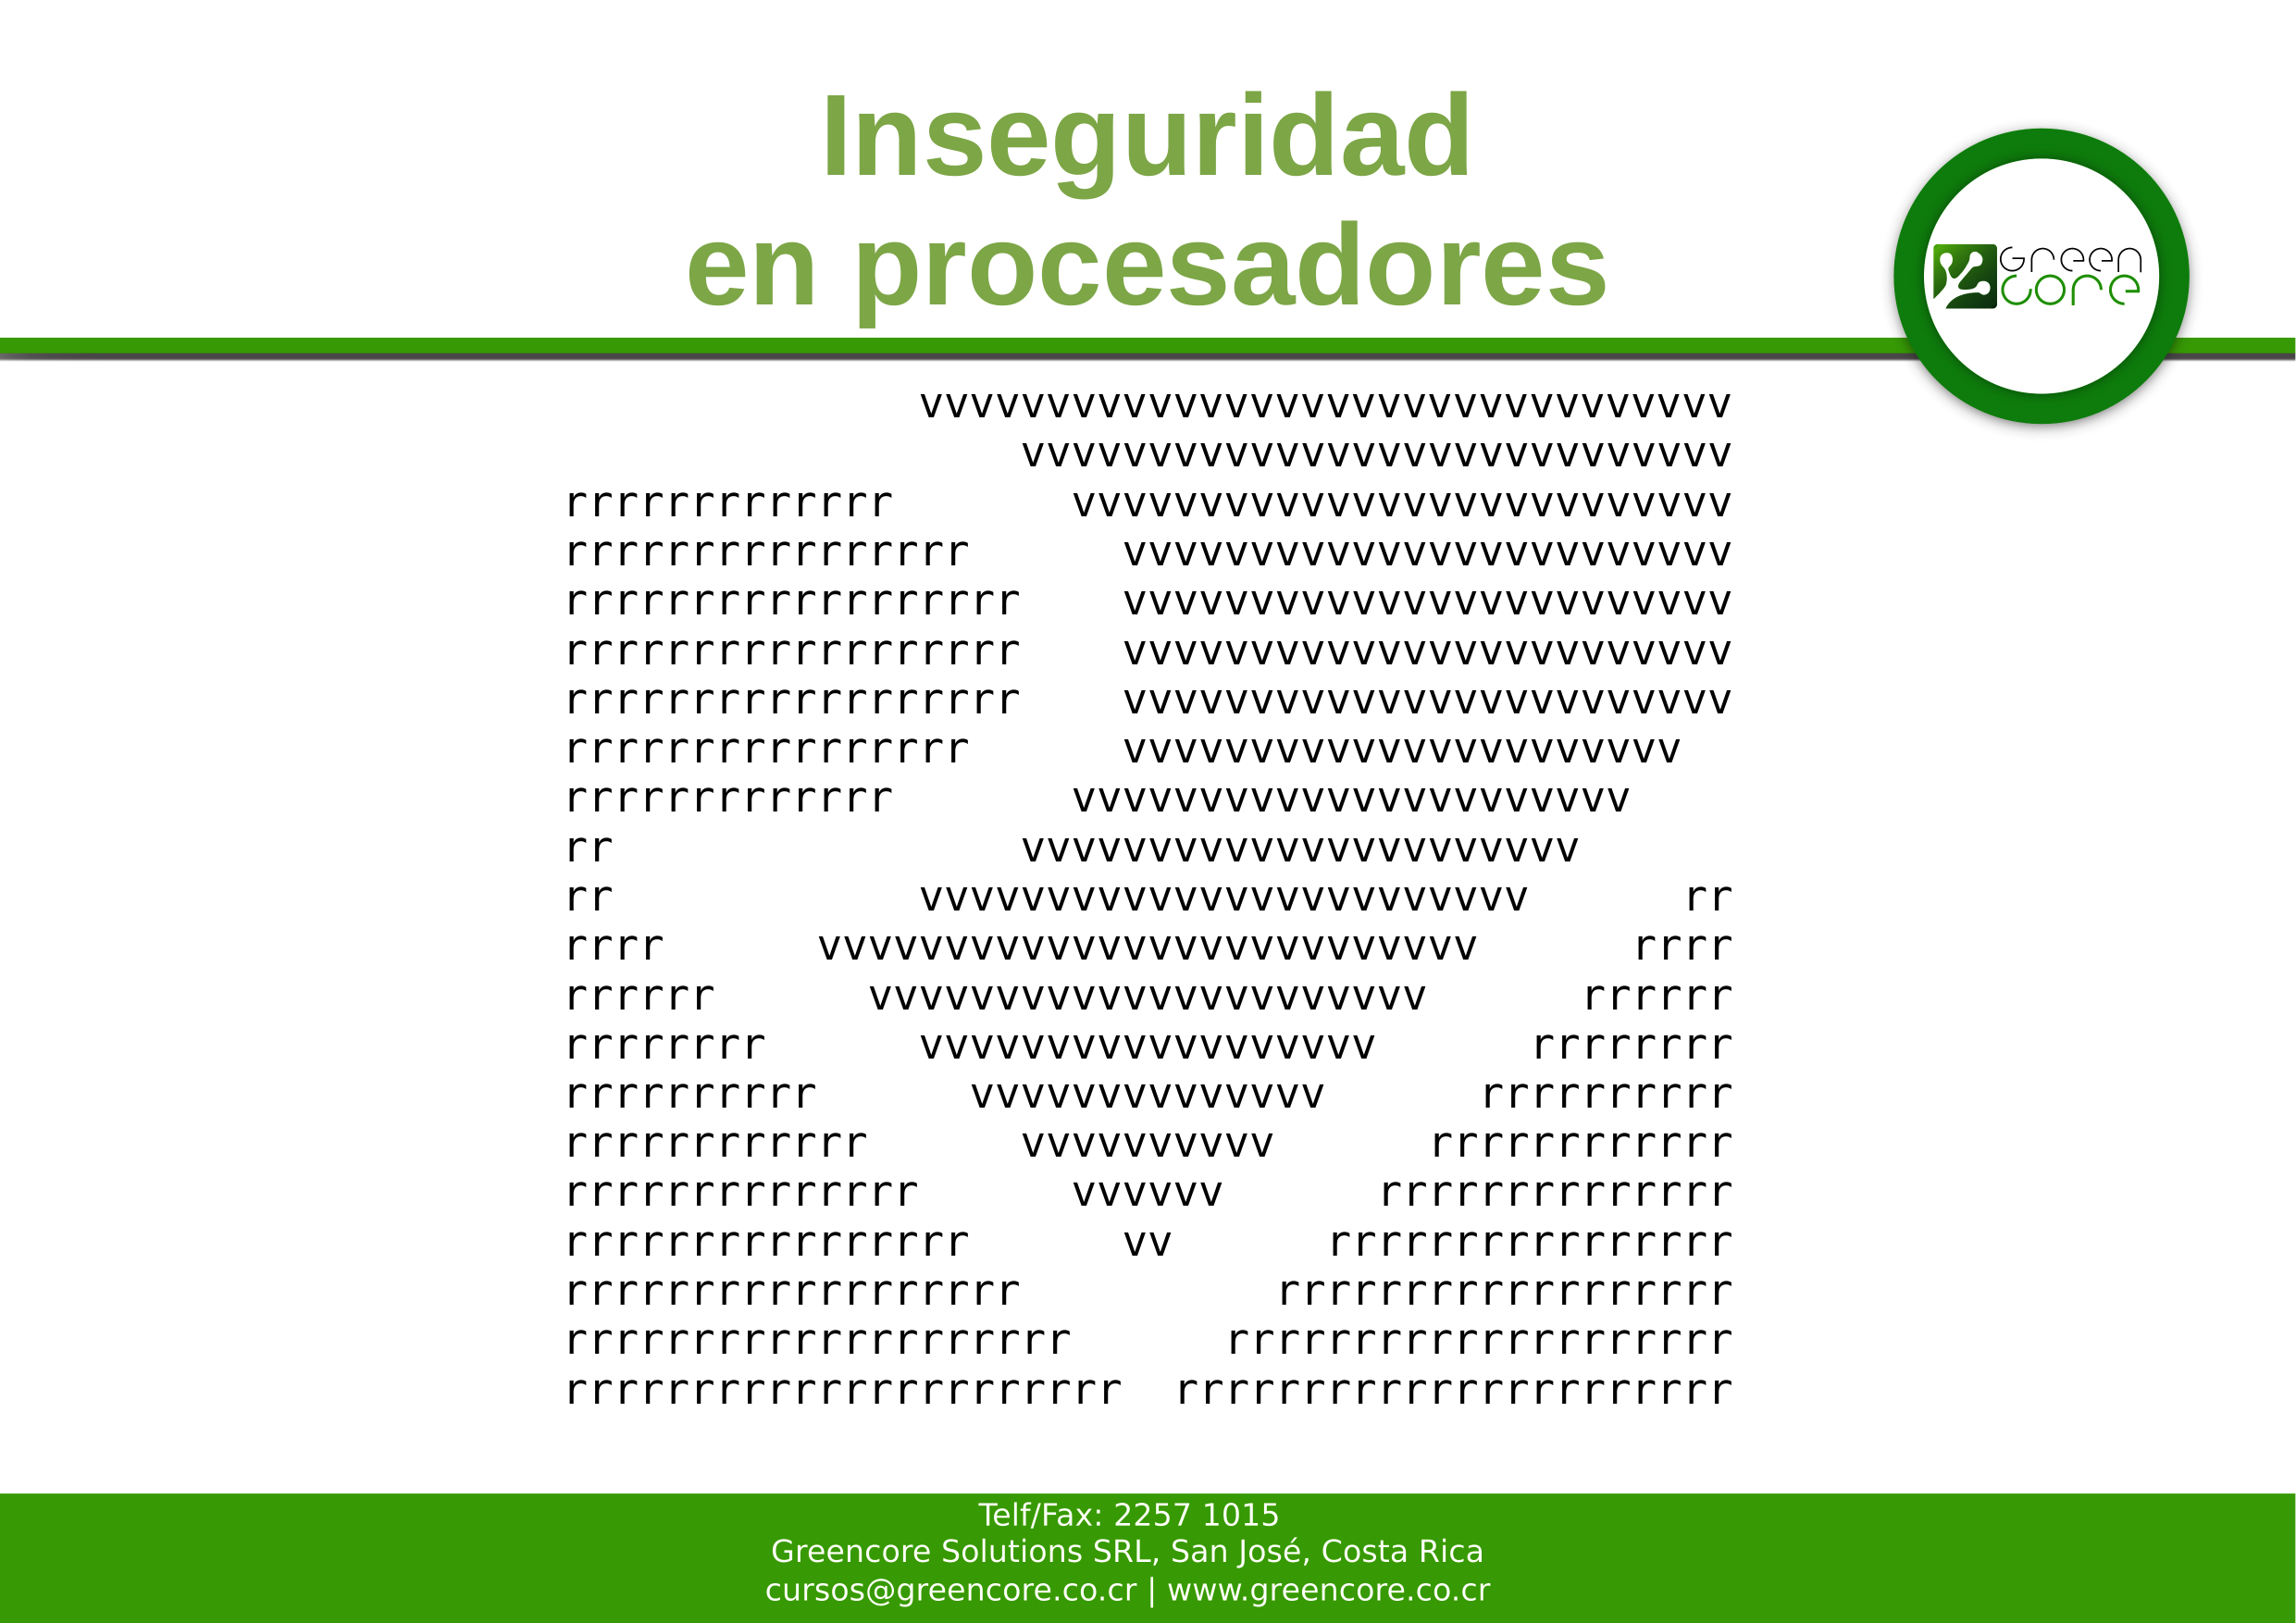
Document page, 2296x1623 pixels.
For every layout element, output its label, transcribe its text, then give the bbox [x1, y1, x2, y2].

picture [0, 0, 2296, 1623]
title Inseguridad en procesadores [115, 64, 2181, 336]
subtitle vvvvvvvvvvvvvvvvvvvvvvvvvvvvvvvv vvvvvvvvvvvvvvvvvvvvvvvvvvvv rrrrrrrrrrrrr vvvvvvvvvvvvvvvvvvvvvvvvvv rrrrrrrrrrrrrrrr vvvvvvvvvvvvvvvvvvvvvvvv rrrrrrrrrrrrrrrrrr vvvvvvvvvvvvvvvvvvvvvvvv rrrrrrrrrrrrrrrrrr vvvvvvvvvvvvvvvvvvvvvvvv rrrrrrrrrrrrrrrrrr vvvvvvvvvvvvvvvvvvvvvvvv rrrrrrrrrrrrrrrr vvvvvvvvvvvvvvvvvvvvvv rrrrrrrrrrrrr vvvvvvvvvvvvvvvvvvvvvv rr vvvvvvvvvvvvvvvvvvvvvv rr vvvvvvvvvvvvvvvvvvvvvvvv rr rrrr vvvvvvvvvvvvvvvvvvvvvvvvvv rrrr rrrrrr vvvvvvvvvvvvvvvvvvvvvv rrrrrr rrrrrrrr vvvvvvvvvvvvvvvvvv rrrrrrrr rrrrrrrrrr vvvvvvvvvvvvvv rrrrrrrrrr rrrrrrrrrrrr vvvvvvvvvv rrrrrrrrrrrr rrrrrrrrrrrrrr vvvvvv rrrrrrrrrrrrrr rrrrrrrrrrrrrrrr vv rrrrrrrrrrrrrrrr rrrrrrrrrrrrrrrrrr rrrrrrrrrrrrrrrrrr rrrrrrrrrrrrrrrrrrrr rrrrrrrrrrrrrrrrrrrr rrrrrrrrrrrrrrrrrrrrrr rrrrrrrrrrrrrrrrrrrrrr [115, 378, 2181, 1464]
